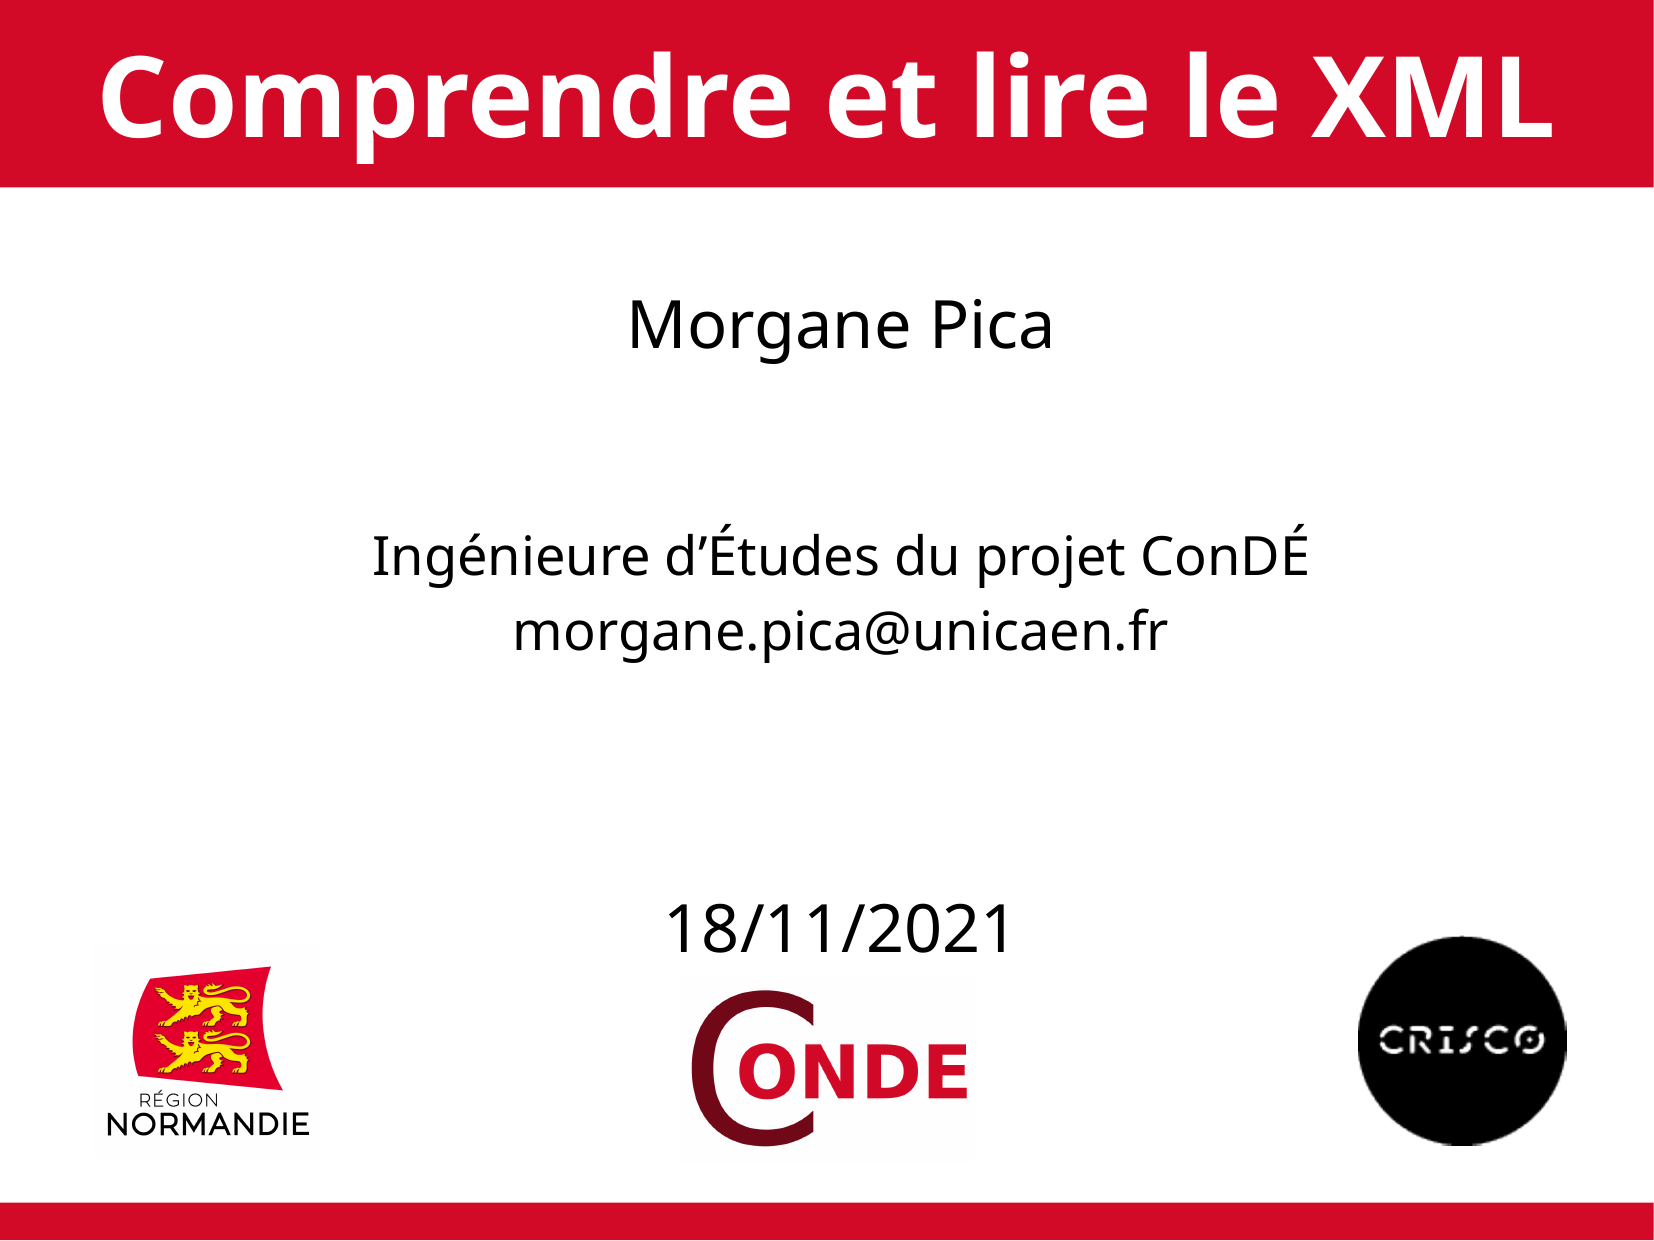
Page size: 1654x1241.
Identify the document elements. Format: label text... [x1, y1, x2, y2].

title Comprendre et lire le XML [0, 0, 1654, 188]
picture [1358, 935, 1567, 1146]
picture [94, 944, 320, 1158]
text_box Morgane Pica Ingénieure d’Études du projet ConDÉ morgane.pica@unicaen.fr 18/11/2021 [357, 269, 1297, 868]
picture [679, 974, 975, 1164]
